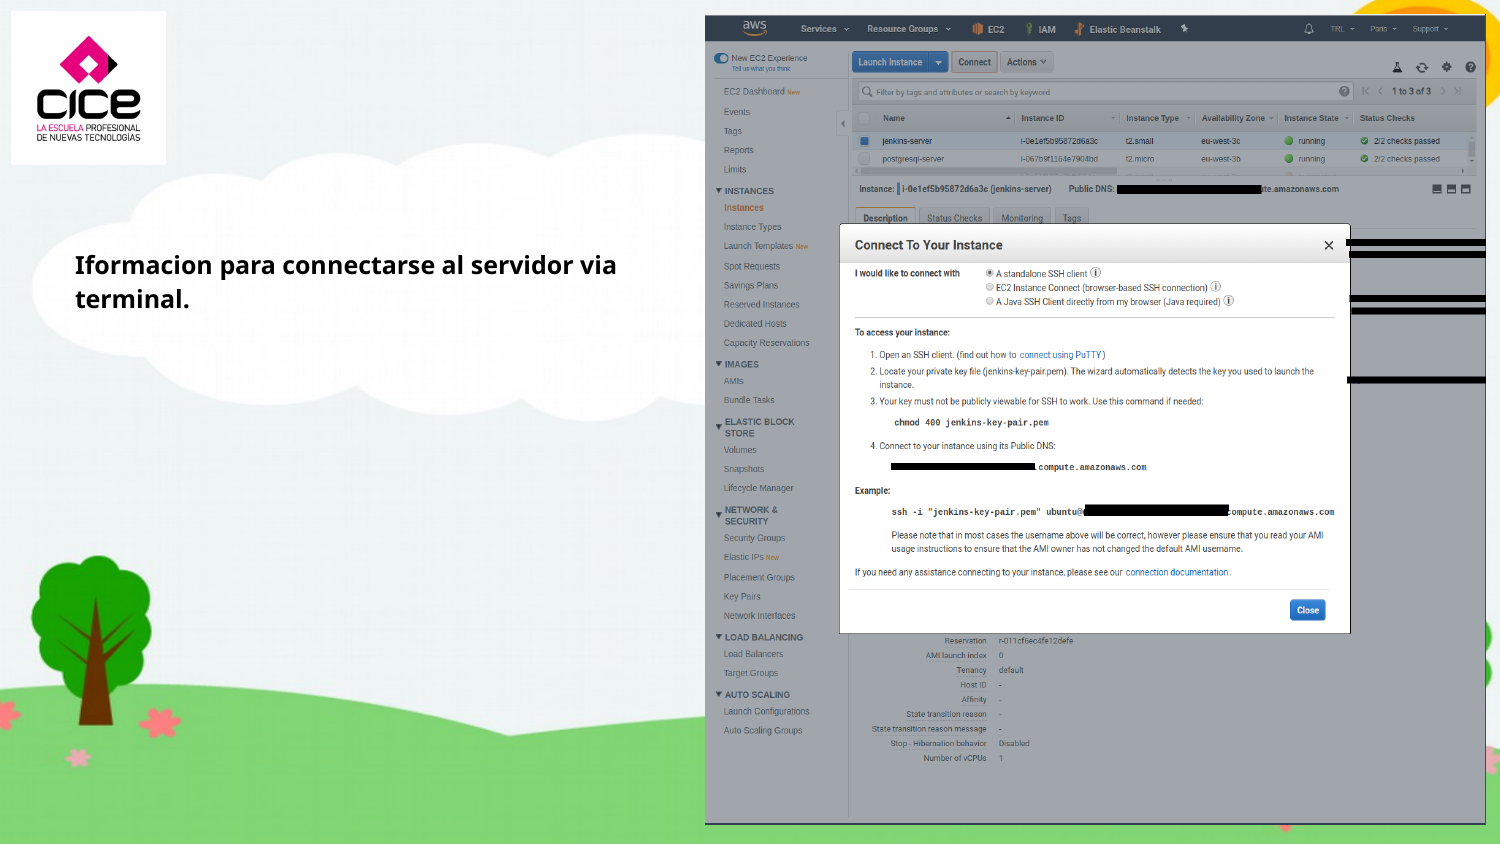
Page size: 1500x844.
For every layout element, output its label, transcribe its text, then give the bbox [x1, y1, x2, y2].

picture [0, 0, 1500, 844]
title Iformacion para connectarse al servidor via terminal. [75, 240, 676, 323]
